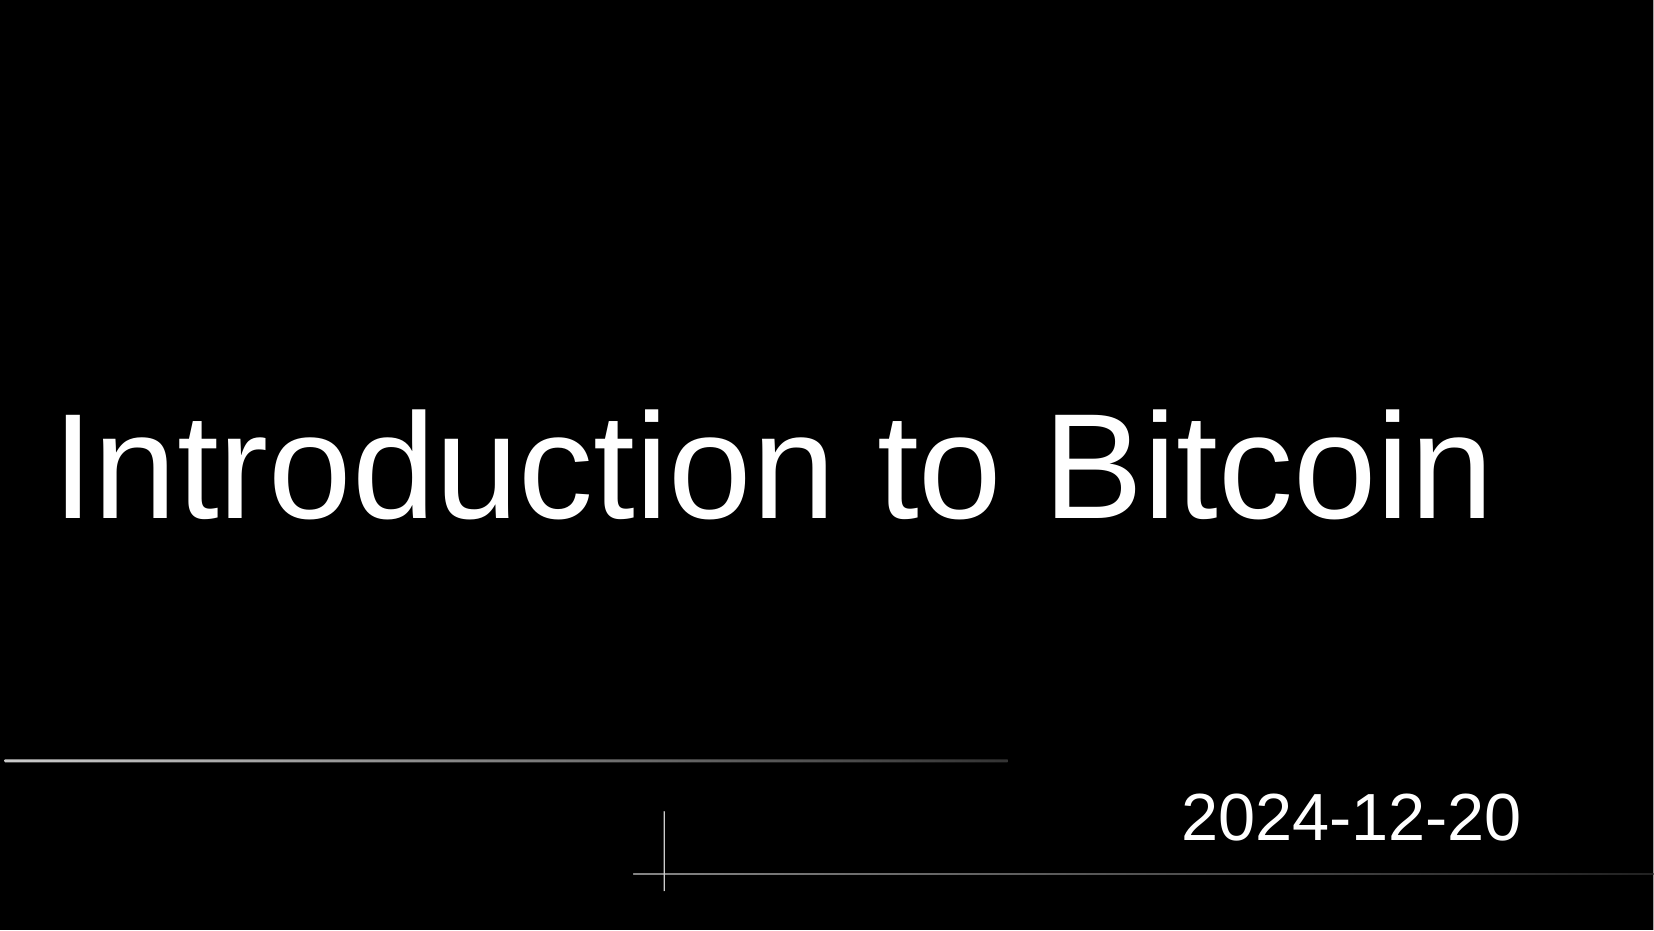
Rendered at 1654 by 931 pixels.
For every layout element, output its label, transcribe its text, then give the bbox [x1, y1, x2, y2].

text_box Introduction to Bitcoin [37, 375, 1538, 563]
text_box 2024-12-20 [1166, 772, 1538, 863]
